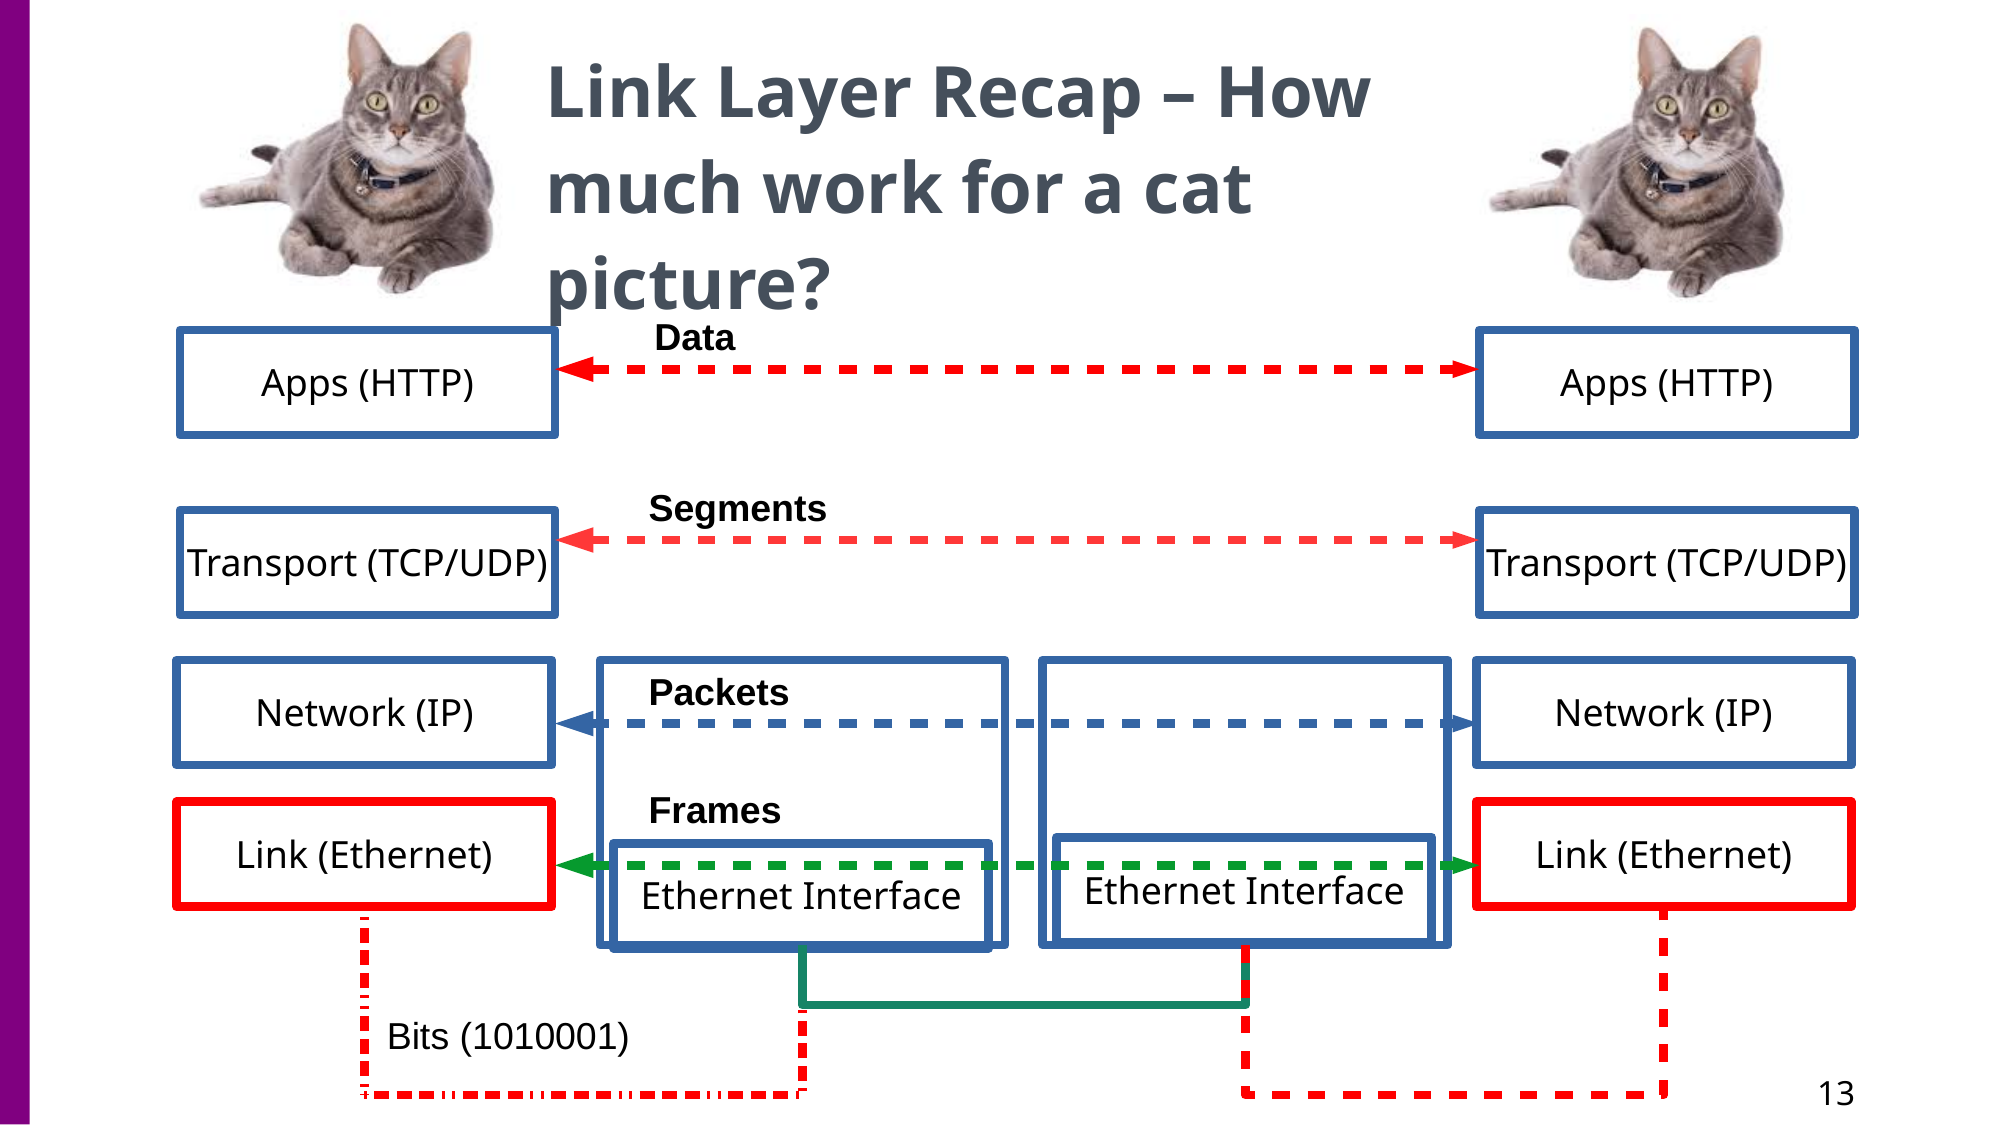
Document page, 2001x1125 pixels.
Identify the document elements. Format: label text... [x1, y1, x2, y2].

text_box Frames [633, 781, 797, 839]
text_box Ethernet Interface [1056, 837, 1432, 941]
picture [165, 10, 590, 300]
text_box Link Layer Recap – How much work for a cat picture? [530, 33, 1486, 308]
text_box Link (Ethernet) [176, 801, 552, 907]
text_box Link (Ethernet) [1476, 801, 1852, 907]
text_box Apps (HTTP) [1479, 329, 1855, 436]
text_box Segments [633, 479, 843, 537]
text_box Transport (TCP/UDP) [180, 510, 556, 616]
text_box Network (IP) [1476, 660, 1852, 766]
text_box Data [639, 309, 751, 367]
text_box Apps (HTTP) [180, 329, 556, 436]
text_box Network (IP) [176, 660, 552, 766]
text_box Bits (1010001) [372, 1008, 646, 1066]
text_box Ethernet Interface [613, 843, 989, 941]
picture [1455, 14, 1880, 305]
text_box Transport (TCP/UDP) [1479, 510, 1855, 616]
text_box Packets [633, 663, 805, 721]
